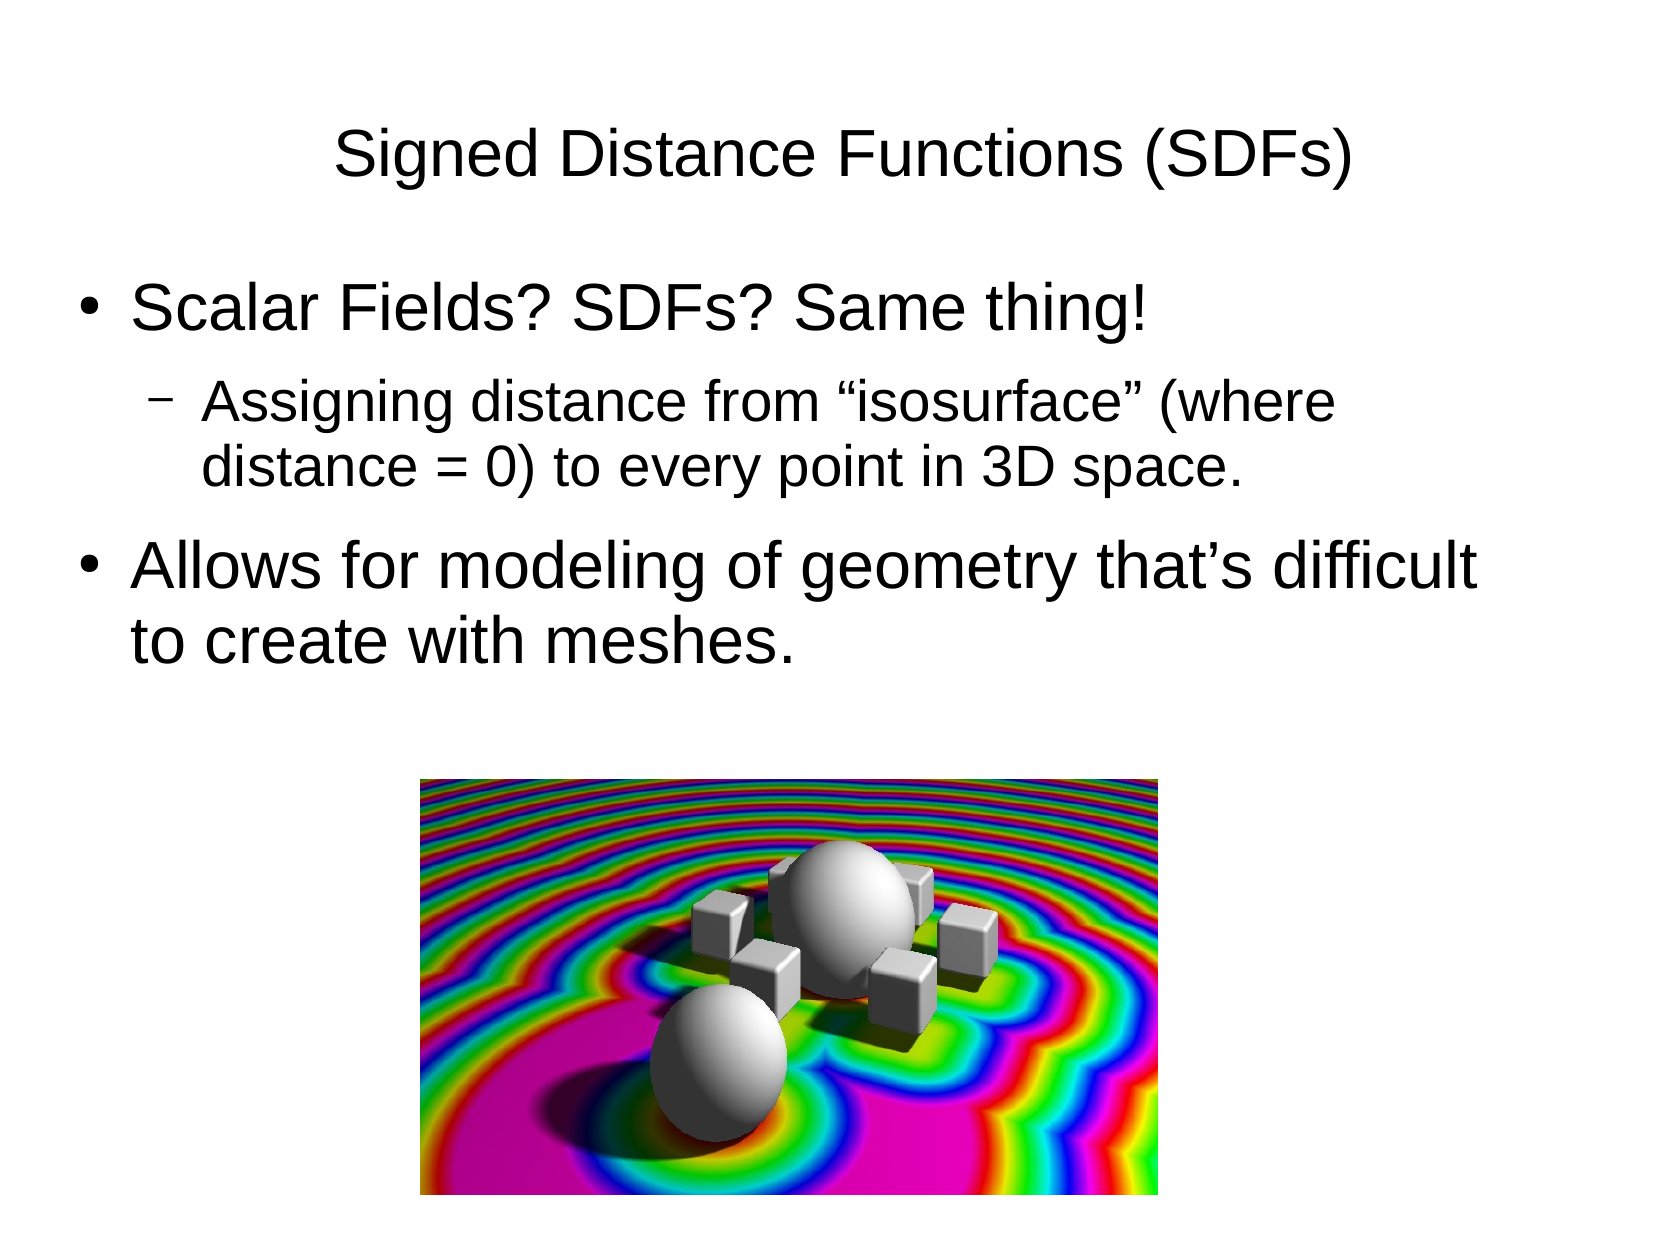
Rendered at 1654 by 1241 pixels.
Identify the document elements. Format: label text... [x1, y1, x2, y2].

list Scalar Fields? SDFs? Same thing! Assigning distance from “isosurface” (where distance = 0) to every point in 3D space. Allows for modeling of geometry that’s difficult to create with meshes. [60, 270, 1549, 990]
picture [420, 779, 1158, 1195]
title Signed Distance Functions (SDFs) [82, 49, 1571, 257]
